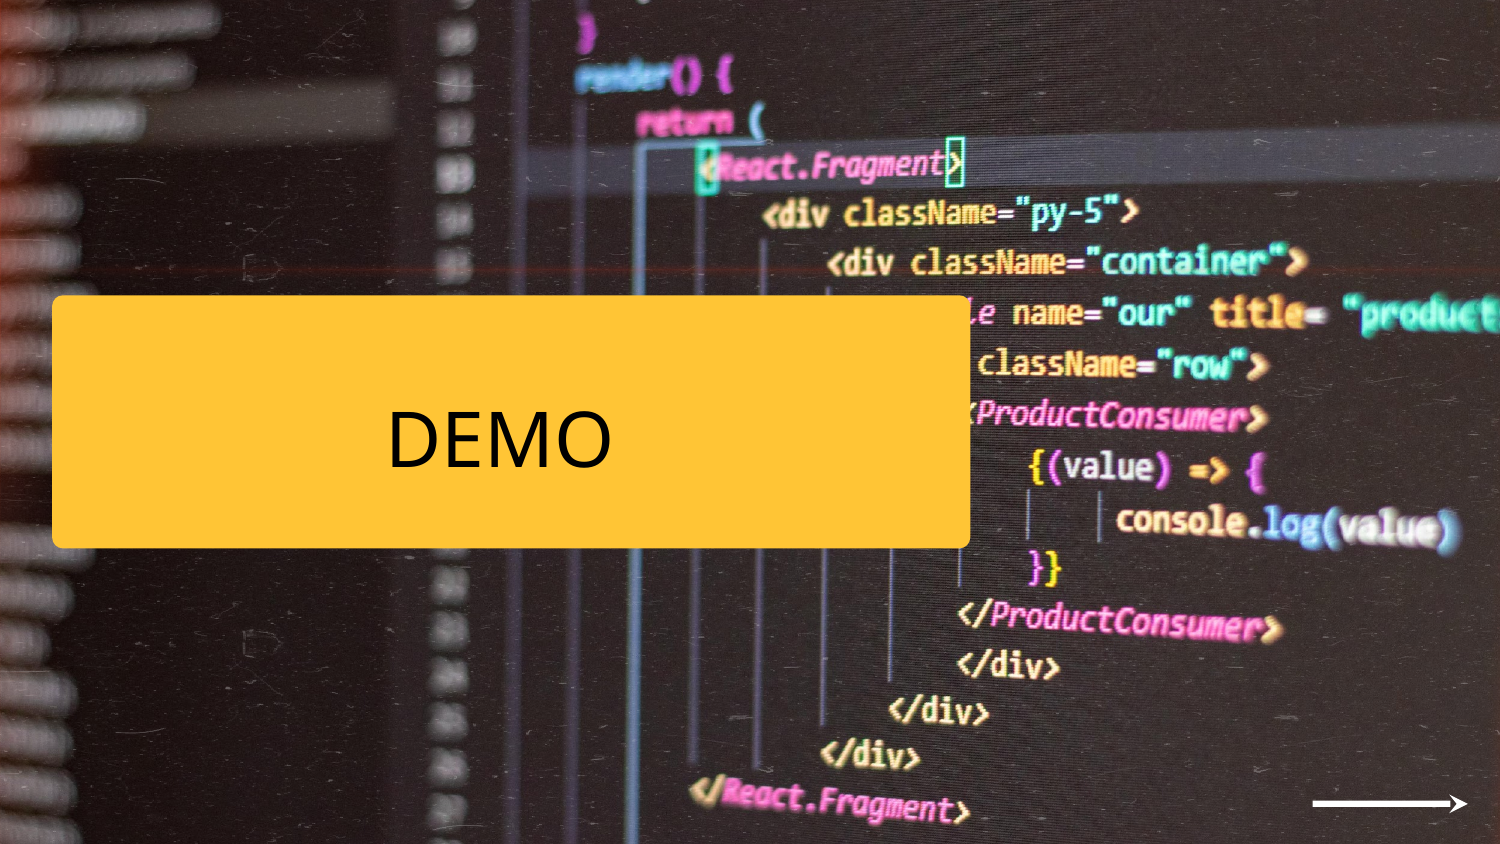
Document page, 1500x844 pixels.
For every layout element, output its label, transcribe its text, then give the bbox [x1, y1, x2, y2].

text_box [0, 0, 1500, 844]
text_box DEMO [385, 353, 1218, 484]
